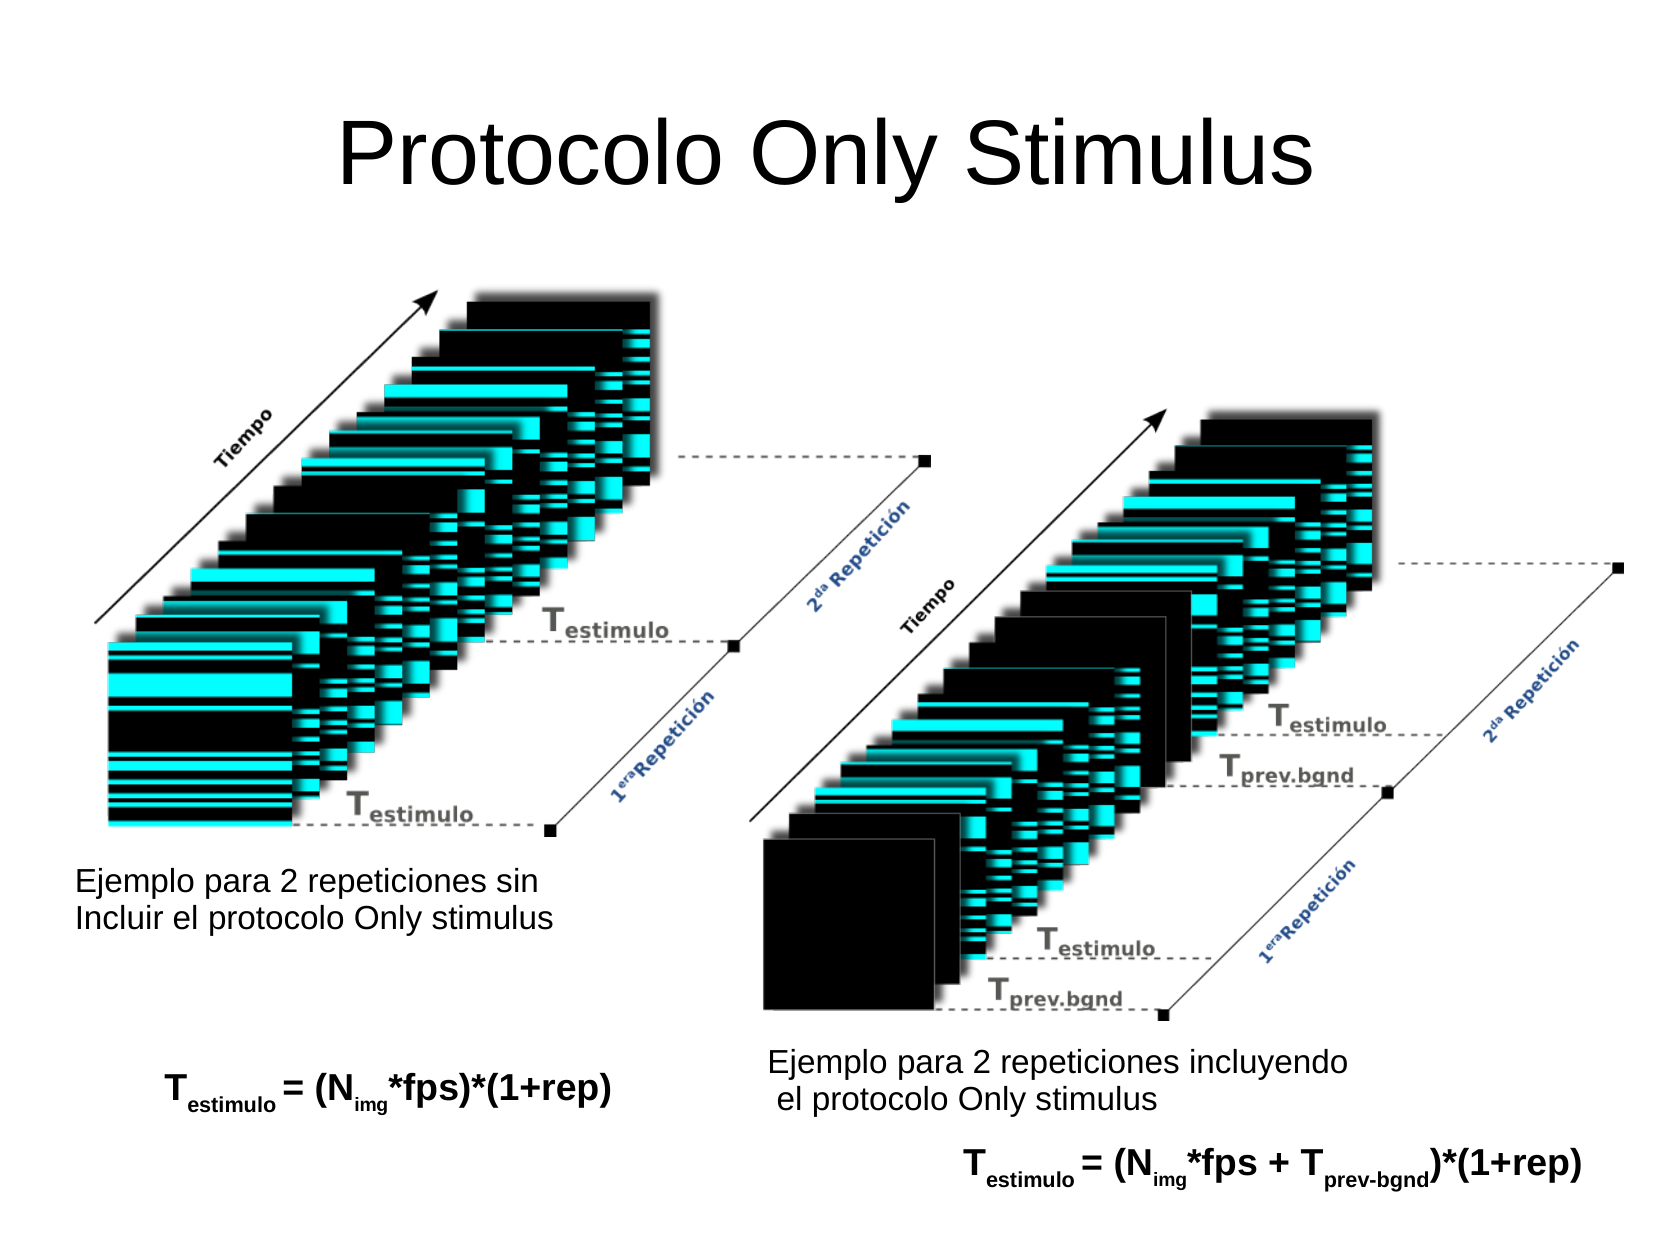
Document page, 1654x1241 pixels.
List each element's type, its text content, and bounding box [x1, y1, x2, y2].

text_box Testimulo = (Nimg*fps)*(1+rep) [149, 1059, 627, 1126]
text_box Ejemplo para 2 repeticiones incluyendo el protocolo Only stimulus [752, 1035, 1365, 1126]
title Protocolo Only Stimulus [82, 49, 1571, 257]
text_box Testimulo = (Nimg*fps + Tprev-bgnd)*(1+rep) [948, 1134, 1598, 1201]
text_box Ejemplo para 2 repeticiones sin Incluir el protocolo Only stimulus [60, 855, 570, 945]
picture [94, 284, 1624, 1021]
